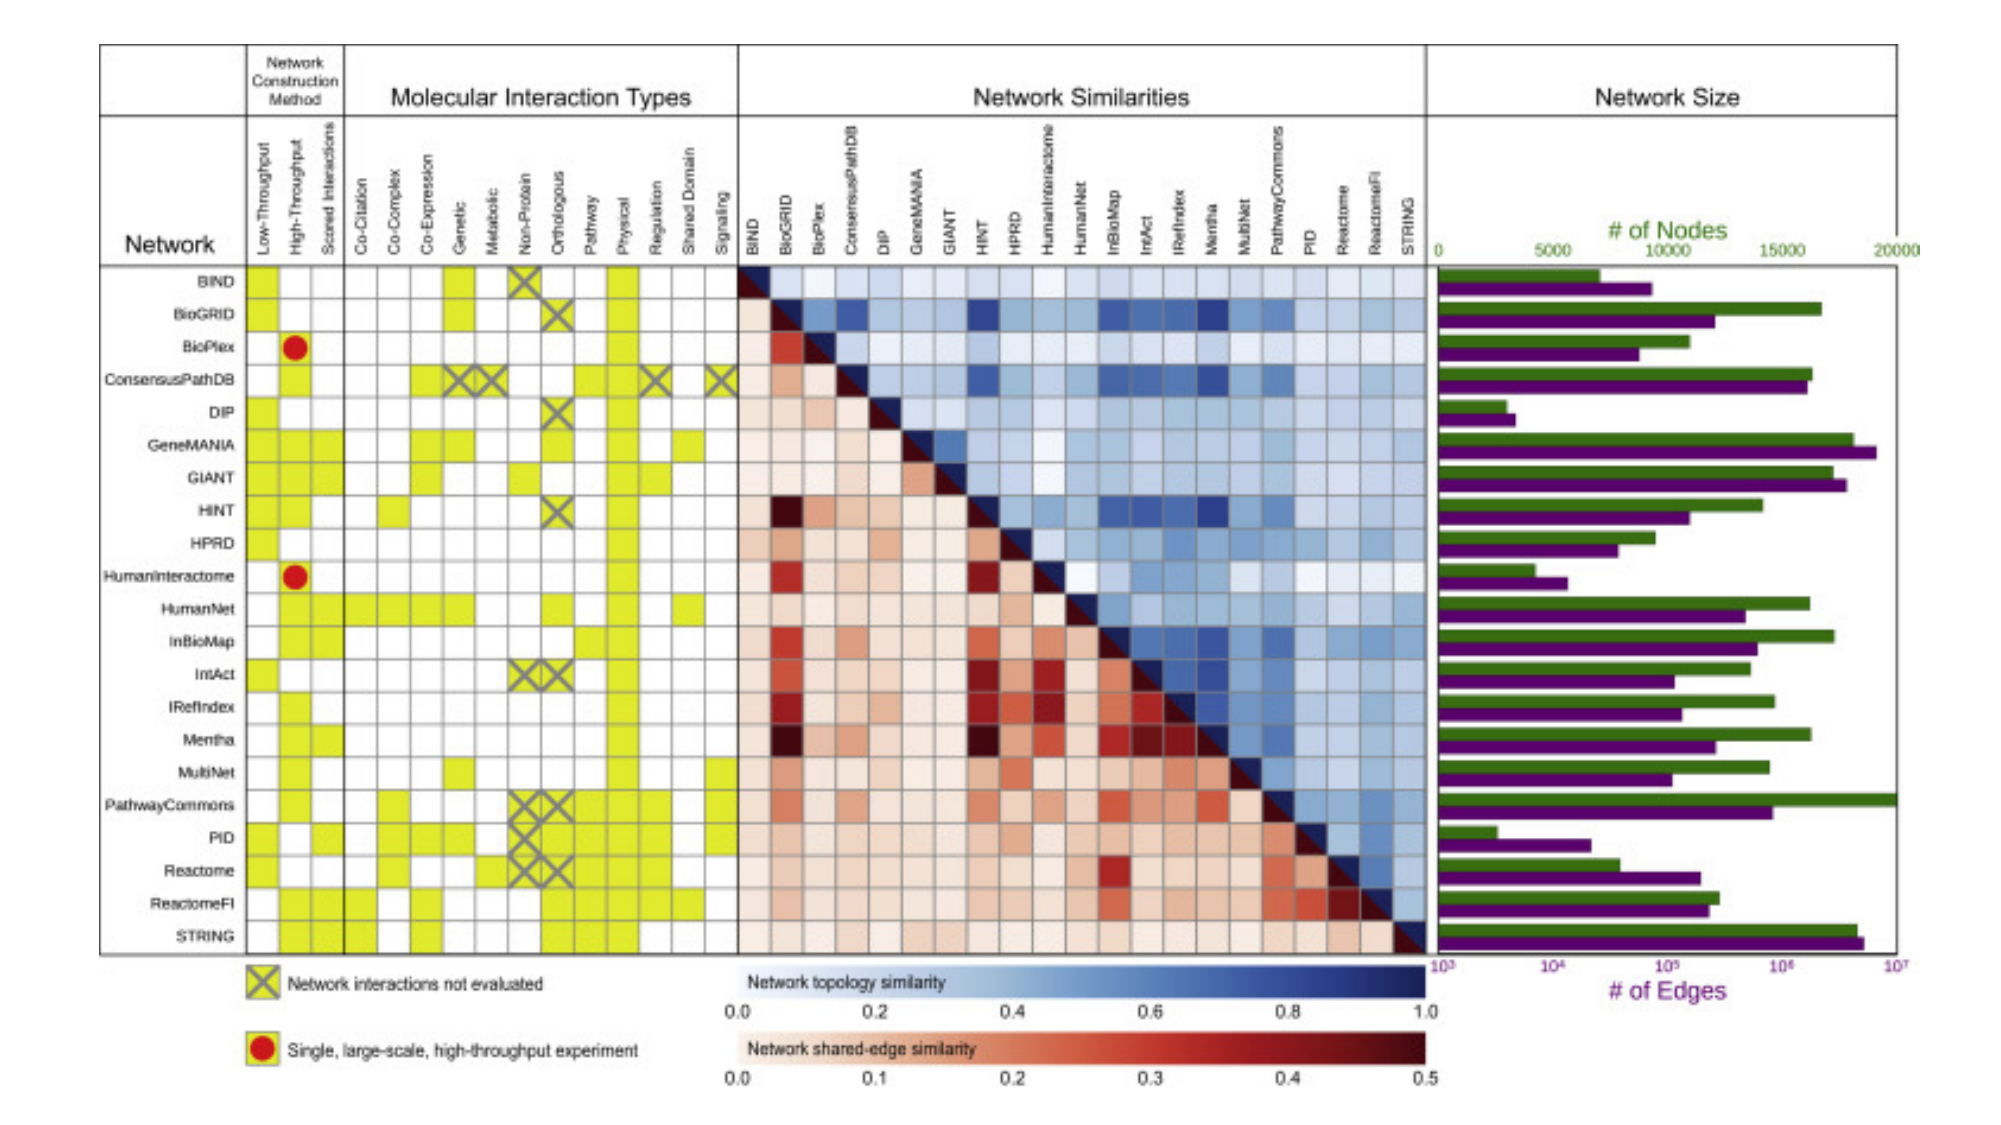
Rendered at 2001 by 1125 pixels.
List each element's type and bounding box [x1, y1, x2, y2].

picture [99, 44, 1920, 1091]
